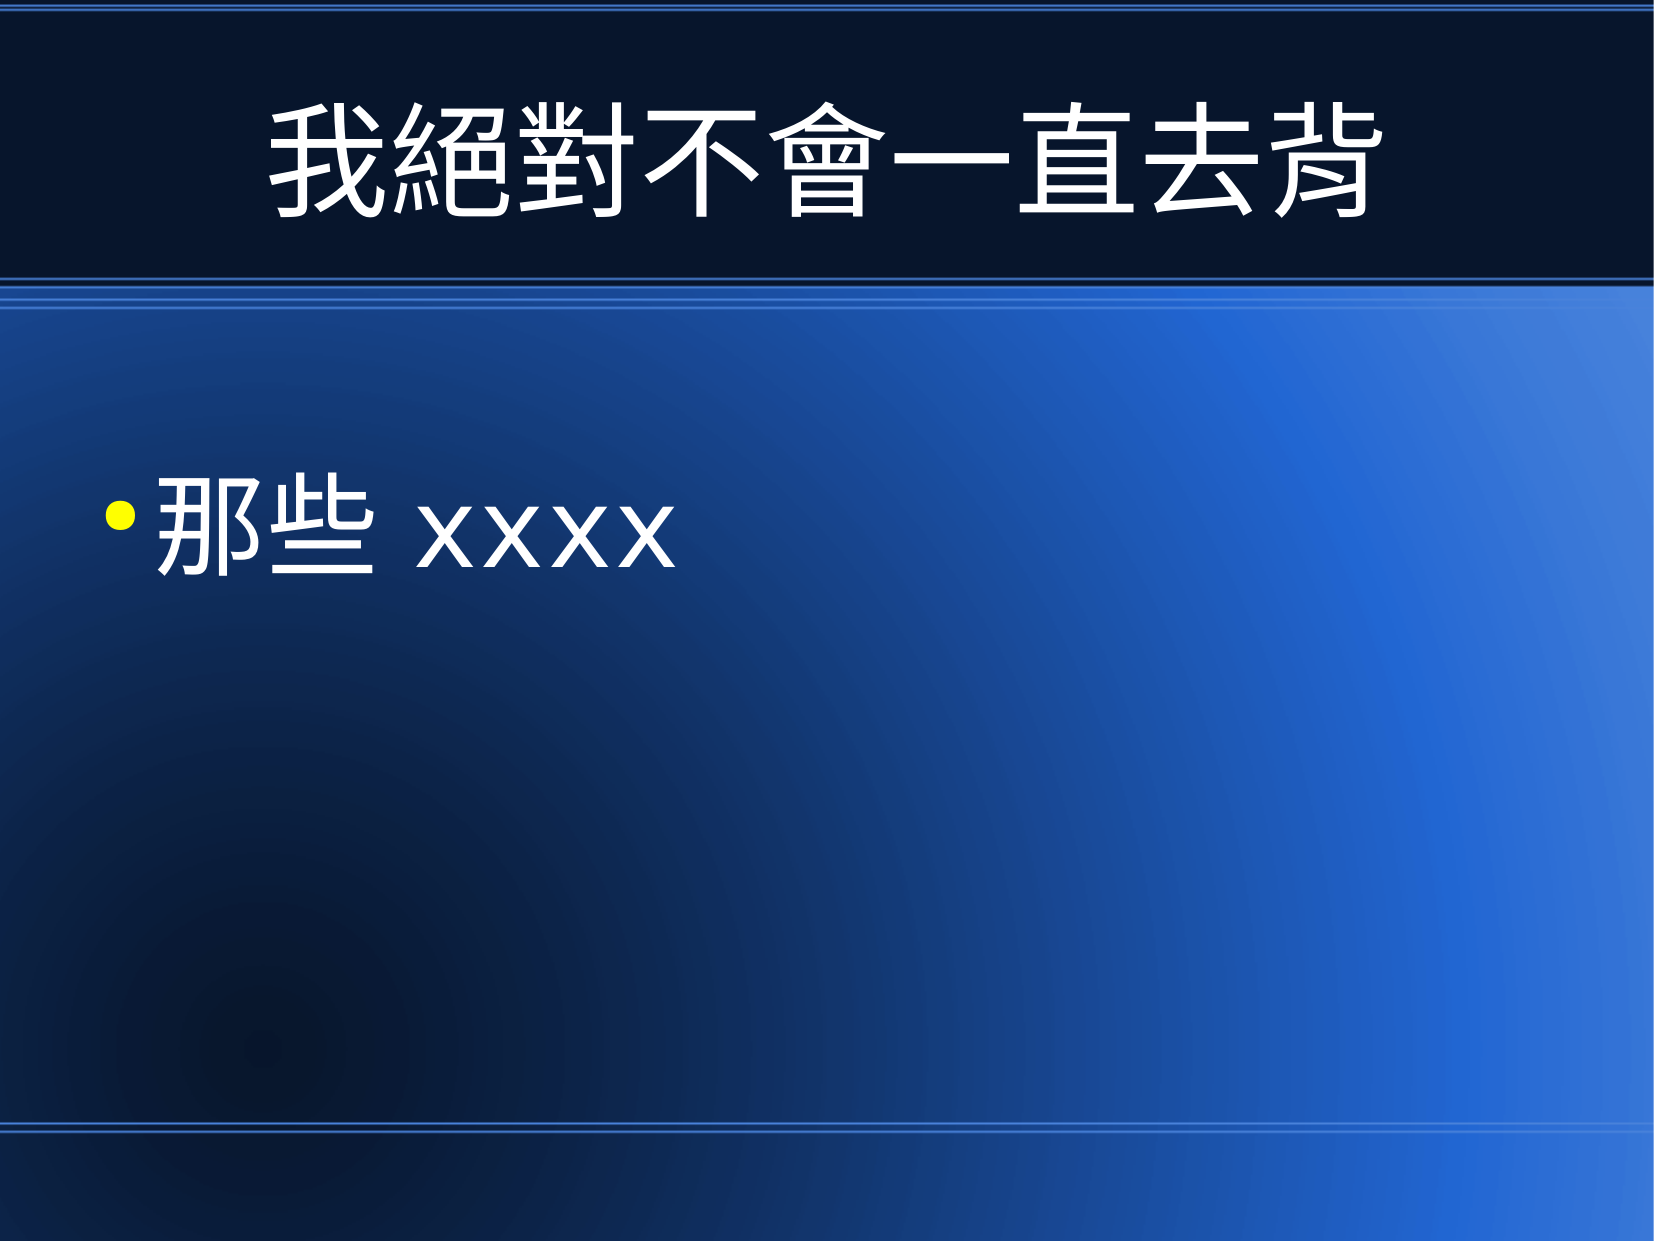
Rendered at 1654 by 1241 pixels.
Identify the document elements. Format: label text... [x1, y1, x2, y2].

title 我絕對不會一直去背 [82, 49, 1571, 257]
picture [0, 0, 1654, 1241]
list 那些xxxx [82, 355, 1571, 1241]
